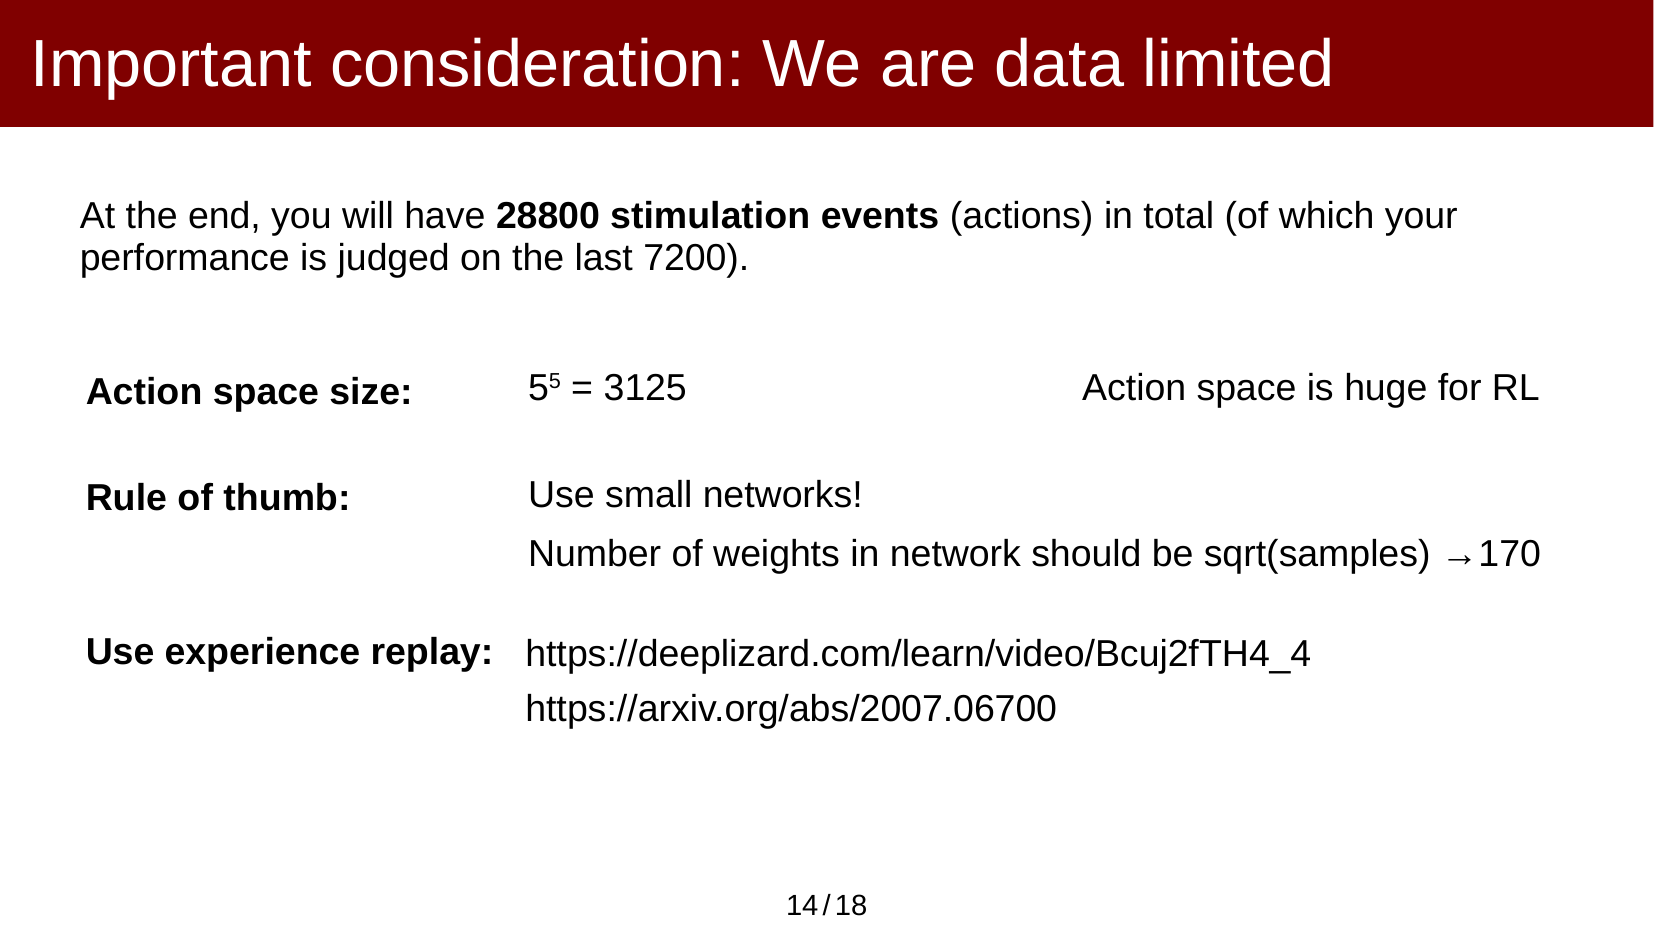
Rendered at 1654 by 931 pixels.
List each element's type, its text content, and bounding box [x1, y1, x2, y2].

text_box https://arxiv.org/abs/2007.06700 [510, 679, 1074, 737]
text_box https://deeplizard.com/learn/video/Bcuj2fTH4_4 [510, 625, 1329, 682]
text_box Action space size: [70, 363, 439, 420]
text_box [0, 0, 1654, 127]
text_box 55 = 3125 Action space is huge for RL [513, 359, 1555, 417]
text_box Use small networks! [513, 465, 879, 523]
text_box Rule of thumb: [70, 469, 366, 527]
text_box At the end, you will have 28800 stimulation events (actions) in total (of which your performance is judged on the last 7200). [65, 187, 1571, 287]
text_box Important consideration: We are data limited [15, 19, 1631, 109]
text_box Number of weights in network should be sqrt(samples) →170 [513, 524, 1559, 582]
text_box Use experience replay: [71, 622, 510, 680]
